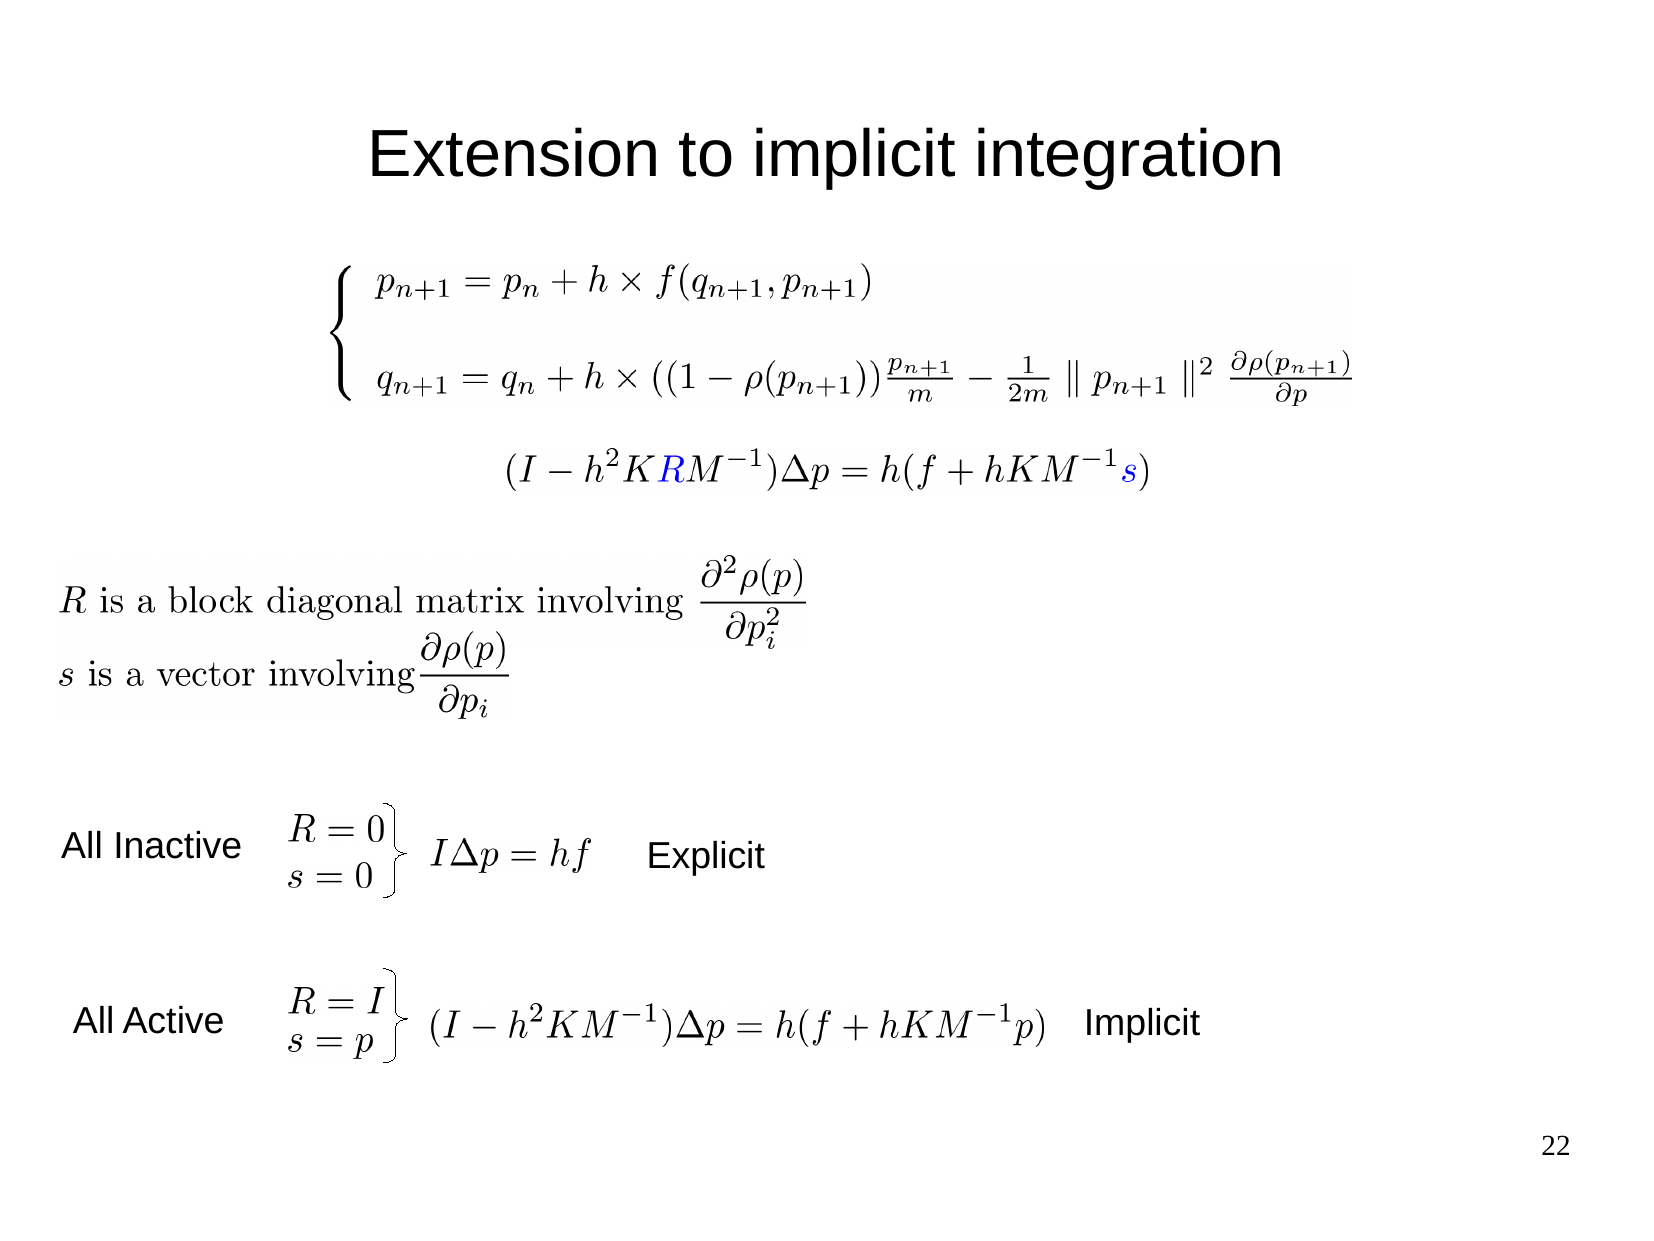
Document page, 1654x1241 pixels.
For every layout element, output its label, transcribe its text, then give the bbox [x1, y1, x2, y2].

text_box All Inactive [46, 817, 366, 875]
title Extension to implicit integration [82, 49, 1571, 257]
picture [288, 862, 372, 888]
picture [507, 448, 1148, 492]
text_box All Active [58, 992, 354, 1049]
text_box Implicit [1068, 994, 1258, 1052]
text_box Explicit [631, 826, 821, 884]
picture [431, 1003, 1044, 1047]
picture [430, 838, 591, 873]
picture [288, 814, 384, 842]
picture [59, 555, 806, 719]
picture [288, 1034, 373, 1059]
picture [288, 987, 385, 1014]
picture [330, 263, 1352, 406]
